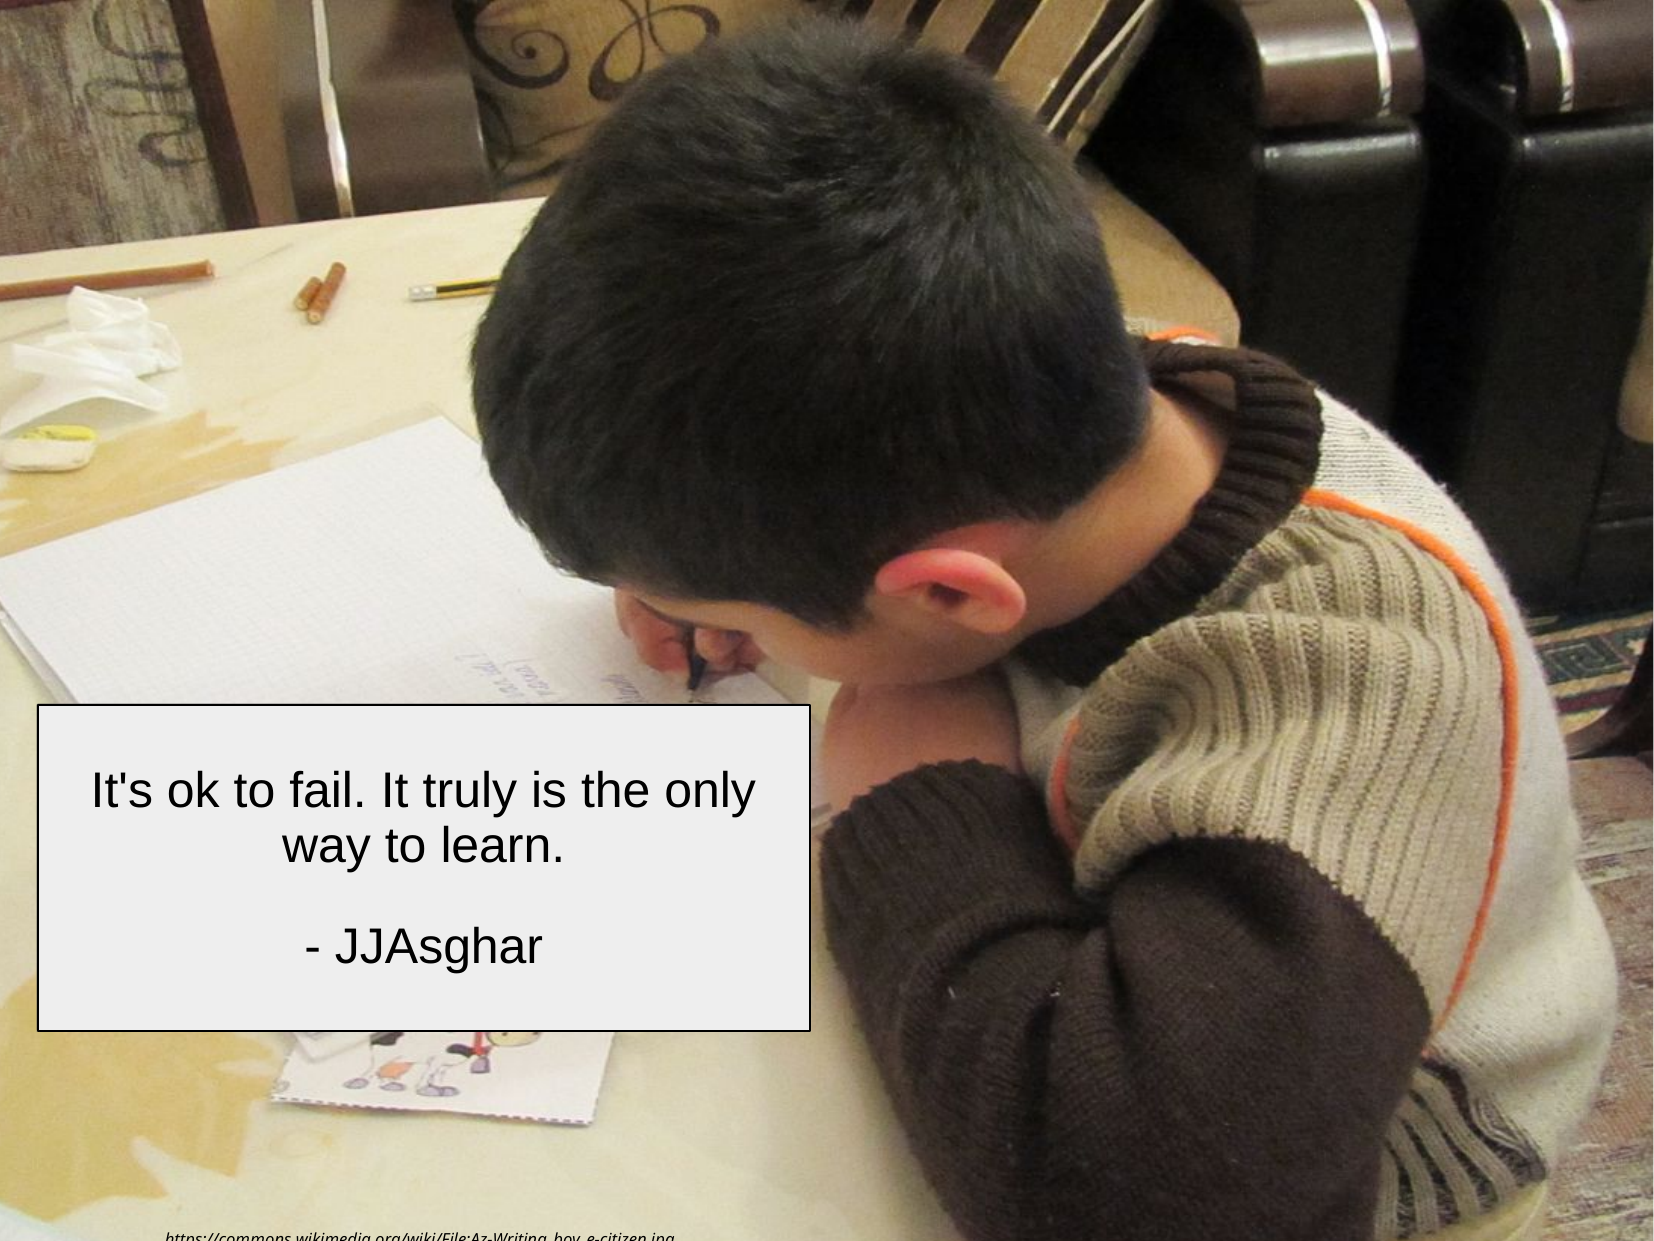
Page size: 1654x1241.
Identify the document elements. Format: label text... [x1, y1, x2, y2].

title It's ok to fail. It truly is the only way to learn. - JJAsghar [37, 705, 811, 1031]
picture [0, 0, 1654, 1241]
text_box https://commons.wikimedia.org/wiki/File:Az-Writing_boy_e-citizen.jpg [150, 1220, 932, 1241]
